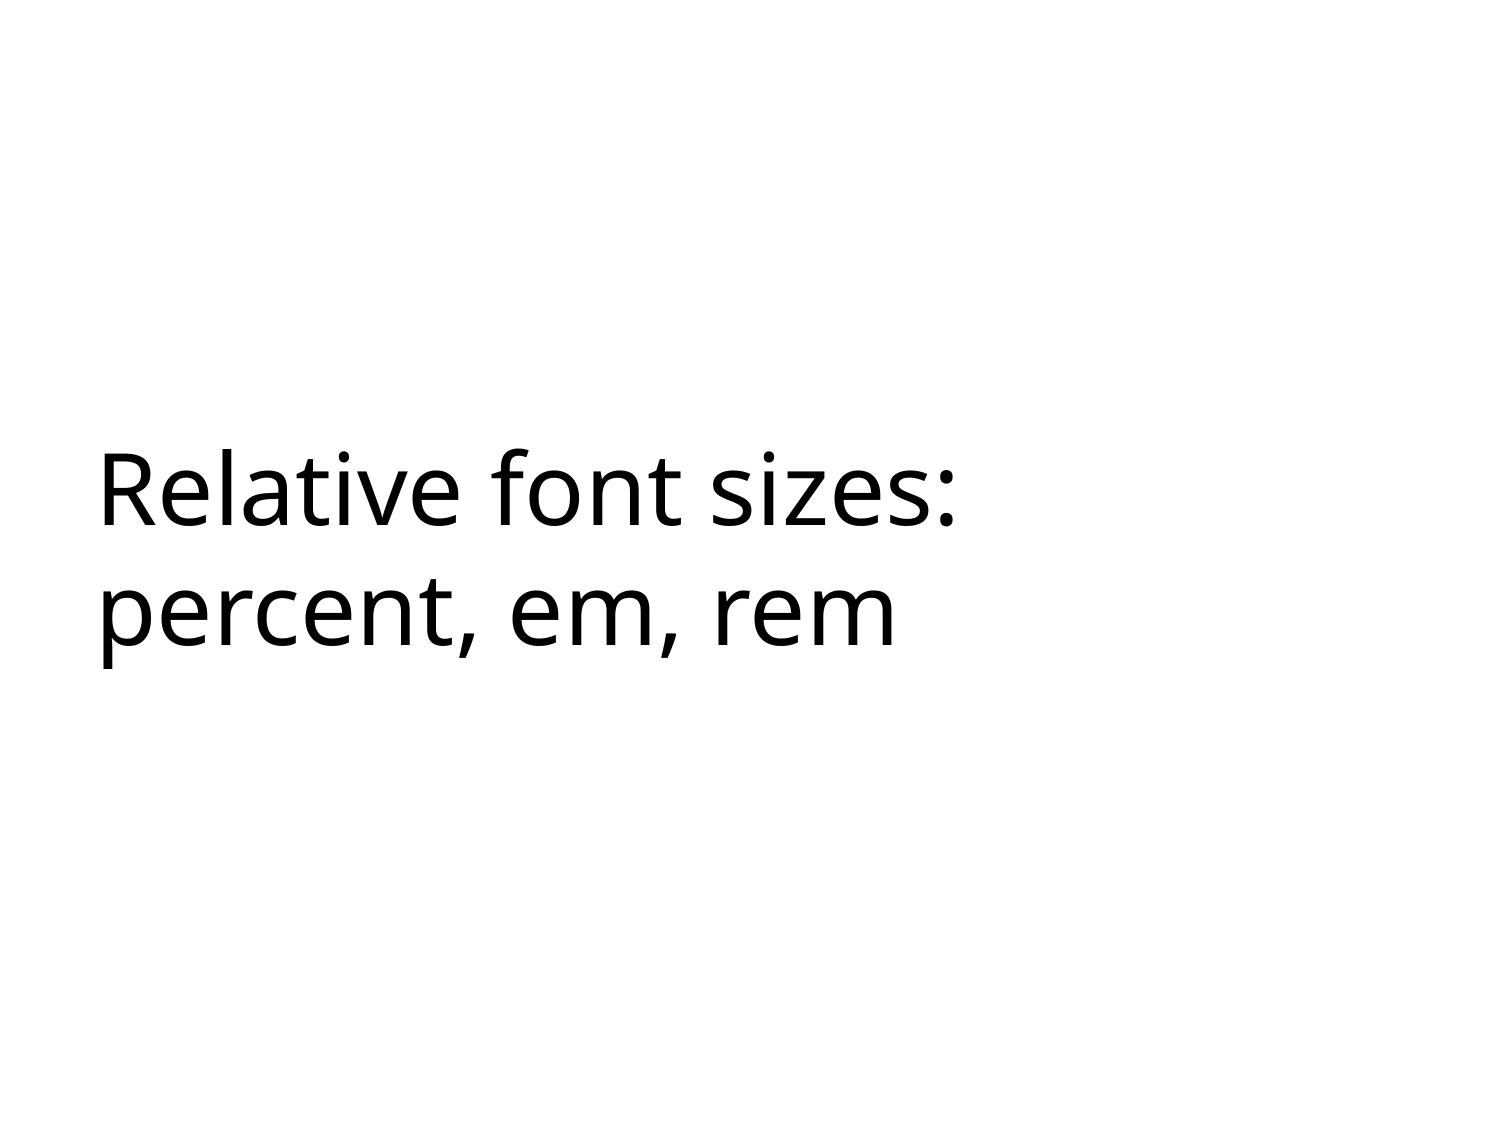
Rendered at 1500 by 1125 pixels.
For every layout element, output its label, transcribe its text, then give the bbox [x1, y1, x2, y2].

title Relative font sizes: percent, em, rem [80, 98, 1125, 994]
